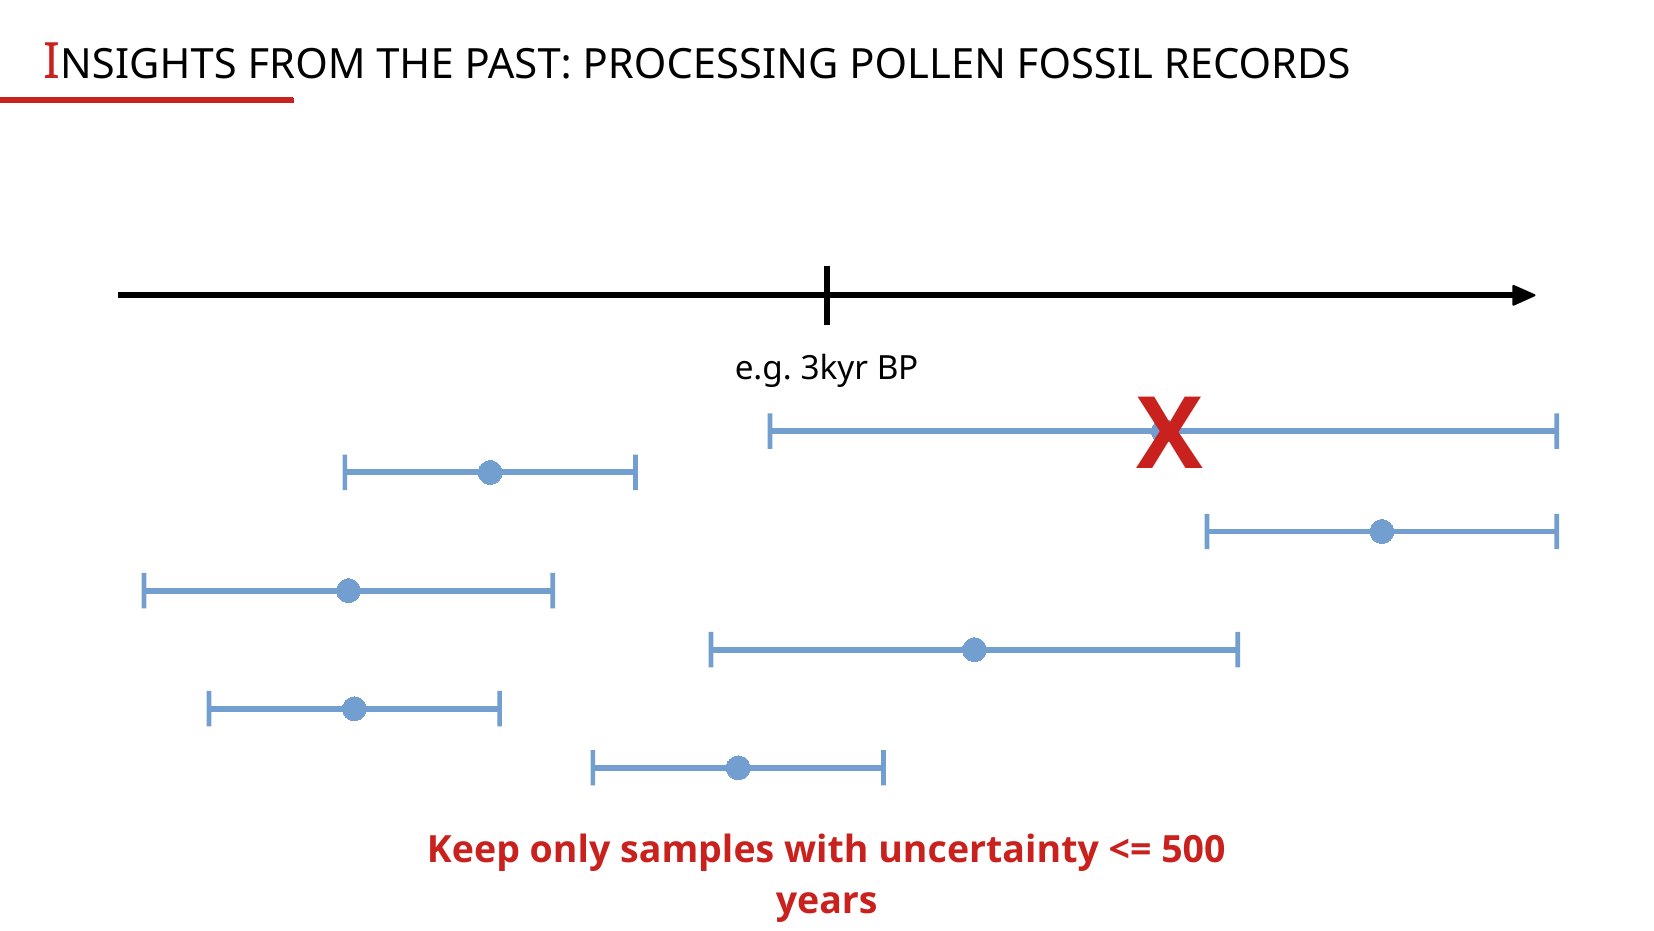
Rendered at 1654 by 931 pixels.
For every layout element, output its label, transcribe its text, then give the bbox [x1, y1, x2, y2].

text_box [336, 578, 361, 603]
text_box [962, 637, 987, 662]
text_box INSIGHTS FROM THE PAST: PROCESSING POLLEN FOSSIL RECORDS [28, 0, 1623, 119]
text_box X [1122, 354, 1211, 506]
text_box Keep only samples with uncertainty <= 500 years [398, 814, 1255, 931]
text_box e.g. 3kyr BP [708, 336, 945, 397]
text_box [342, 696, 367, 721]
text_box [1370, 519, 1394, 544]
text_box [726, 755, 751, 780]
text_box [478, 460, 503, 485]
